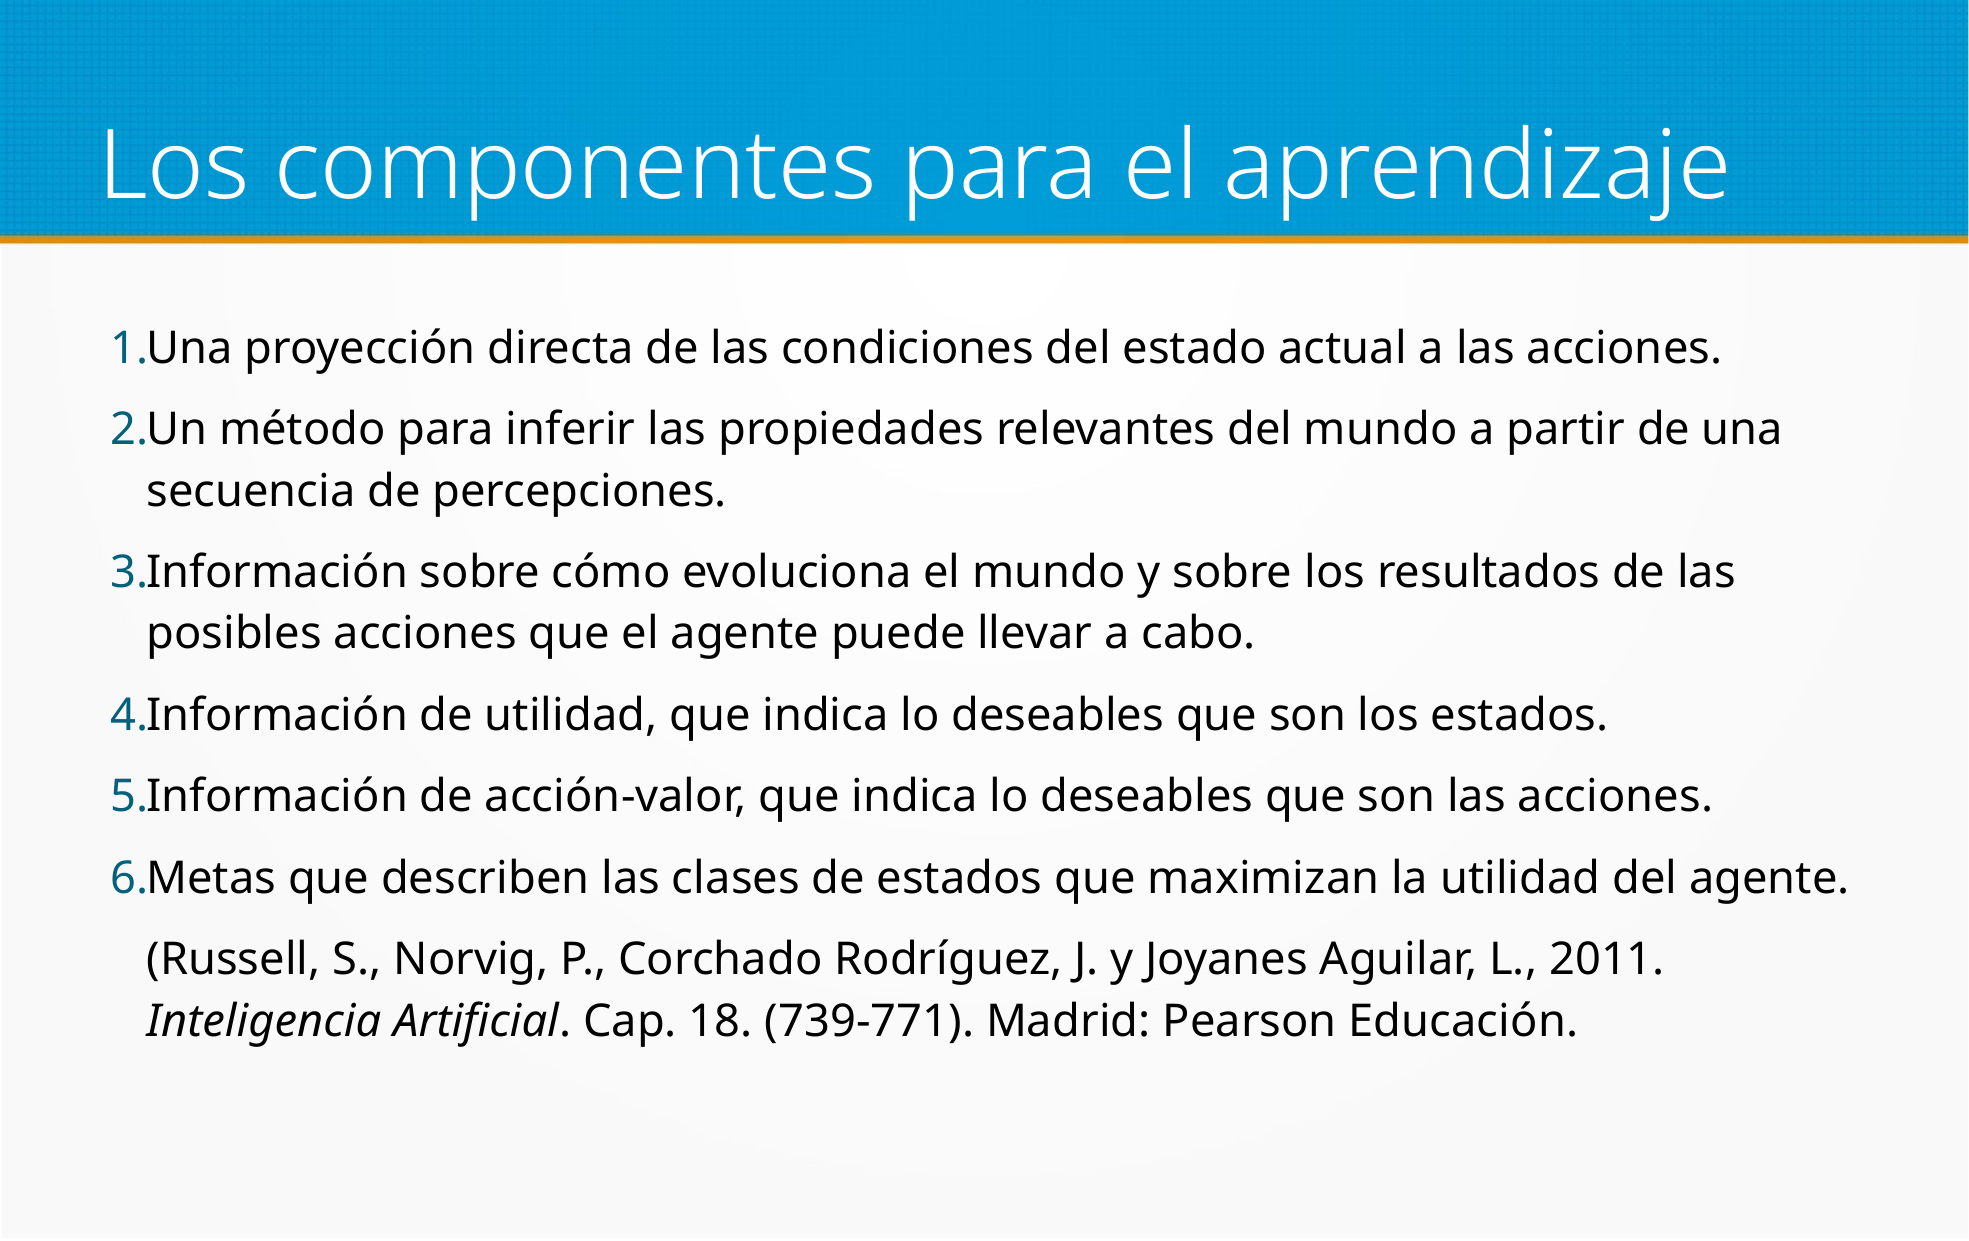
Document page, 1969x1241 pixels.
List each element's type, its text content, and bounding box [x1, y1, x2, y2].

title Los componentes para el aprendizaje [98, 19, 1870, 227]
picture [0, 233, 1969, 1241]
list Una proyección directa de las condiciones del estado actual a las acciones. Un método para inferir las propiedades relevantes del mundo a partir de una secuencia de percepciones. Información sobre cómo evoluciona el mundo y sobre los resultados de las posibles acciones que el agente puede llevar a cabo. Información de utilidad, que indica lo deseables que son los estados. Información de acción-valor, que indica lo deseables que son las acciones. Metas que describen las clases de estados que maximizan la utilidad del agente. (Russell, S., Norvig, P., Corchado Rodríguez, J. y Joyanes Aguilar, L., 2011. Inteligencia Artificial. Cap. 18. (739-771). Madrid: Pearson Educación. [98, 315, 1861, 1081]
